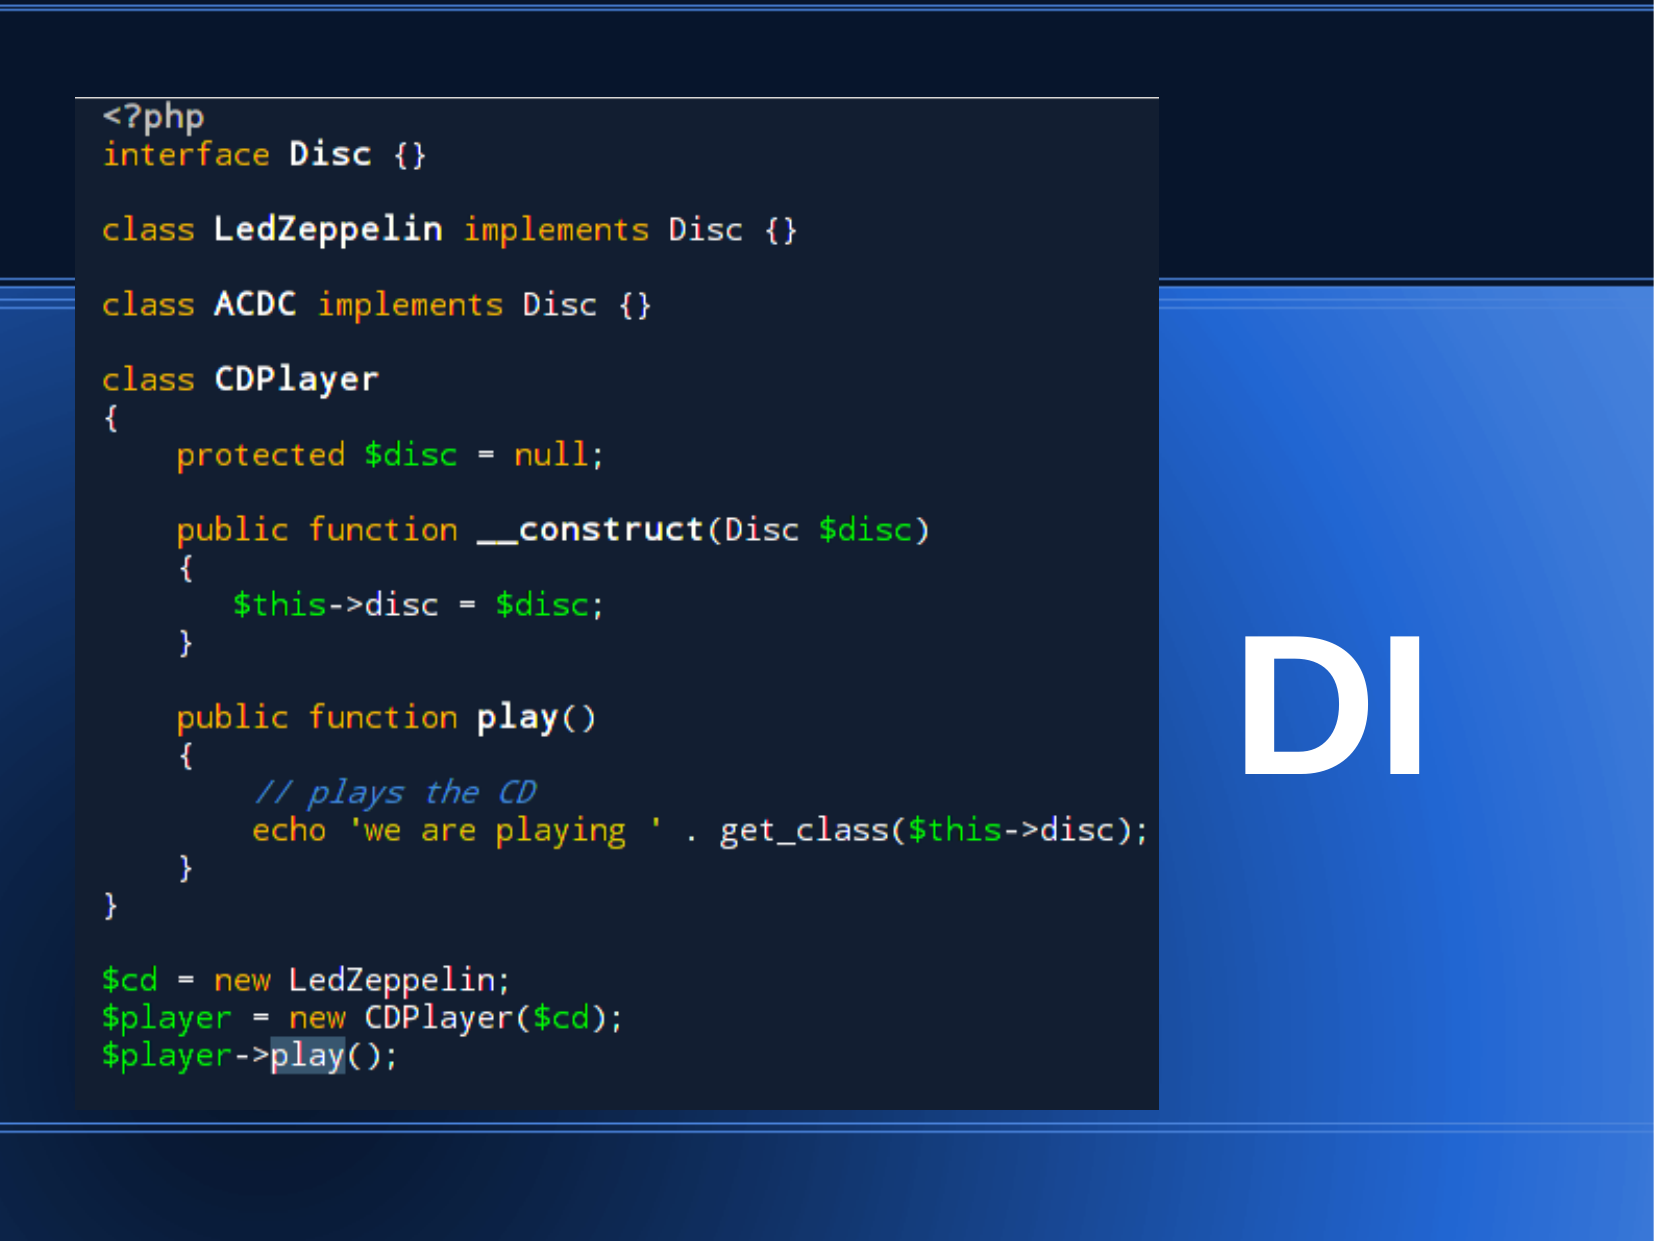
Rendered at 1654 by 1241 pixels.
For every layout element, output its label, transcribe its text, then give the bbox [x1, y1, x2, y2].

title DI [1159, 315, 1586, 1096]
picture [0, 0, 1654, 1241]
